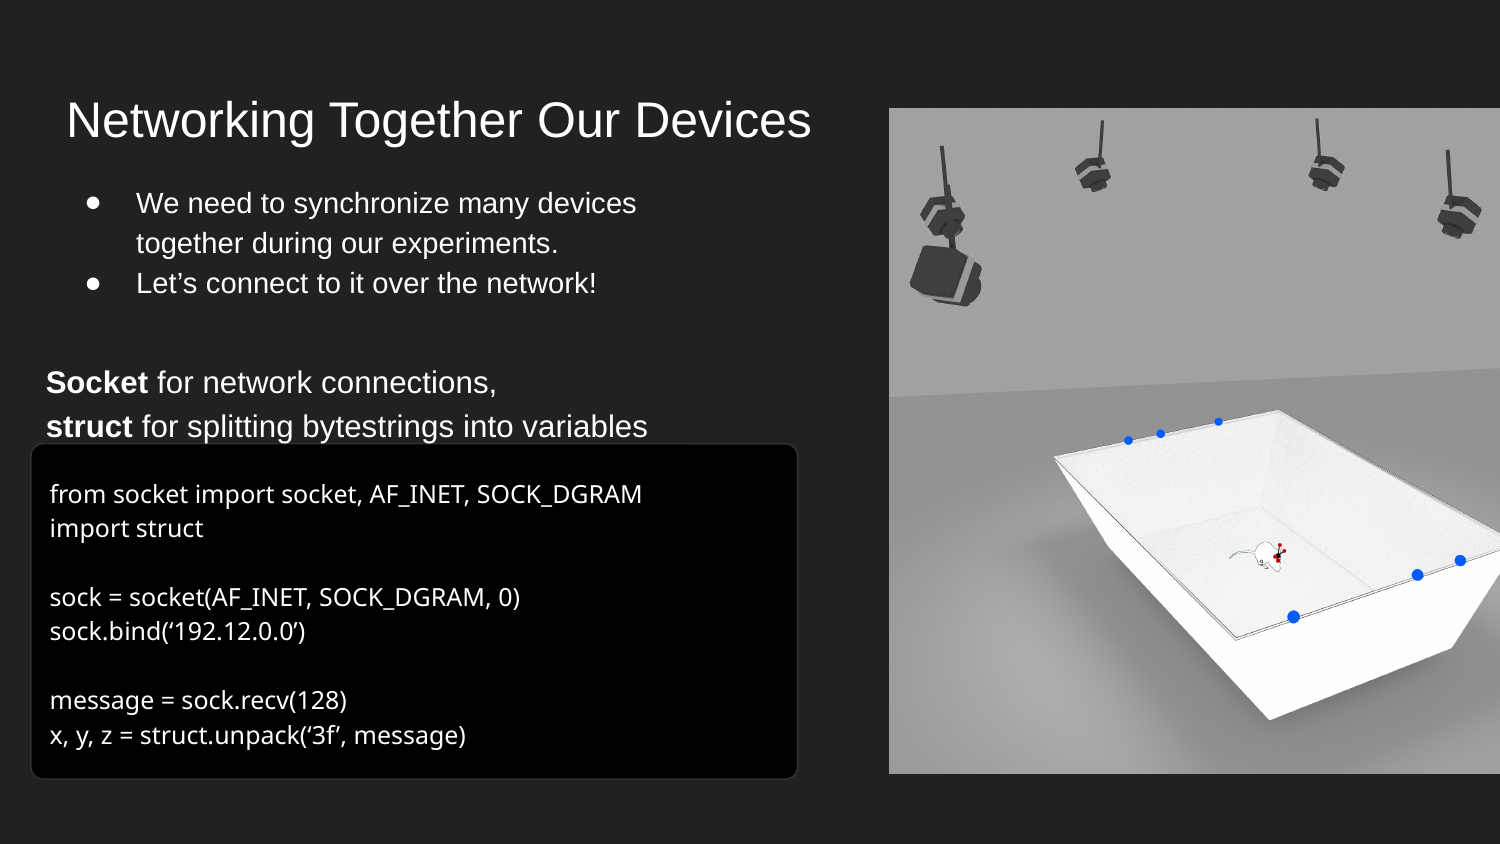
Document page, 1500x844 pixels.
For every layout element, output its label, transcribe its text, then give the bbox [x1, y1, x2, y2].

title Networking Together Our Devices [51, 72, 857, 167]
text_box from socket import socket, AF_INET, SOCK_DGRAM import struct sock = socket(AF_INET, SOCK_DGRAM, 0) sock.bind(‘192.12.0.0’) message = sock.recv(128) x, y, z = struct.unpack(‘3f’, message) [30, 443, 798, 780]
list We need to synchronize many devices together during our experiments. Let’s connect to it over the network! [46, 164, 707, 316]
picture [889, 108, 1500, 774]
list Socket for network connections, struct for splitting bytestrings into variables [30, 342, 745, 448]
